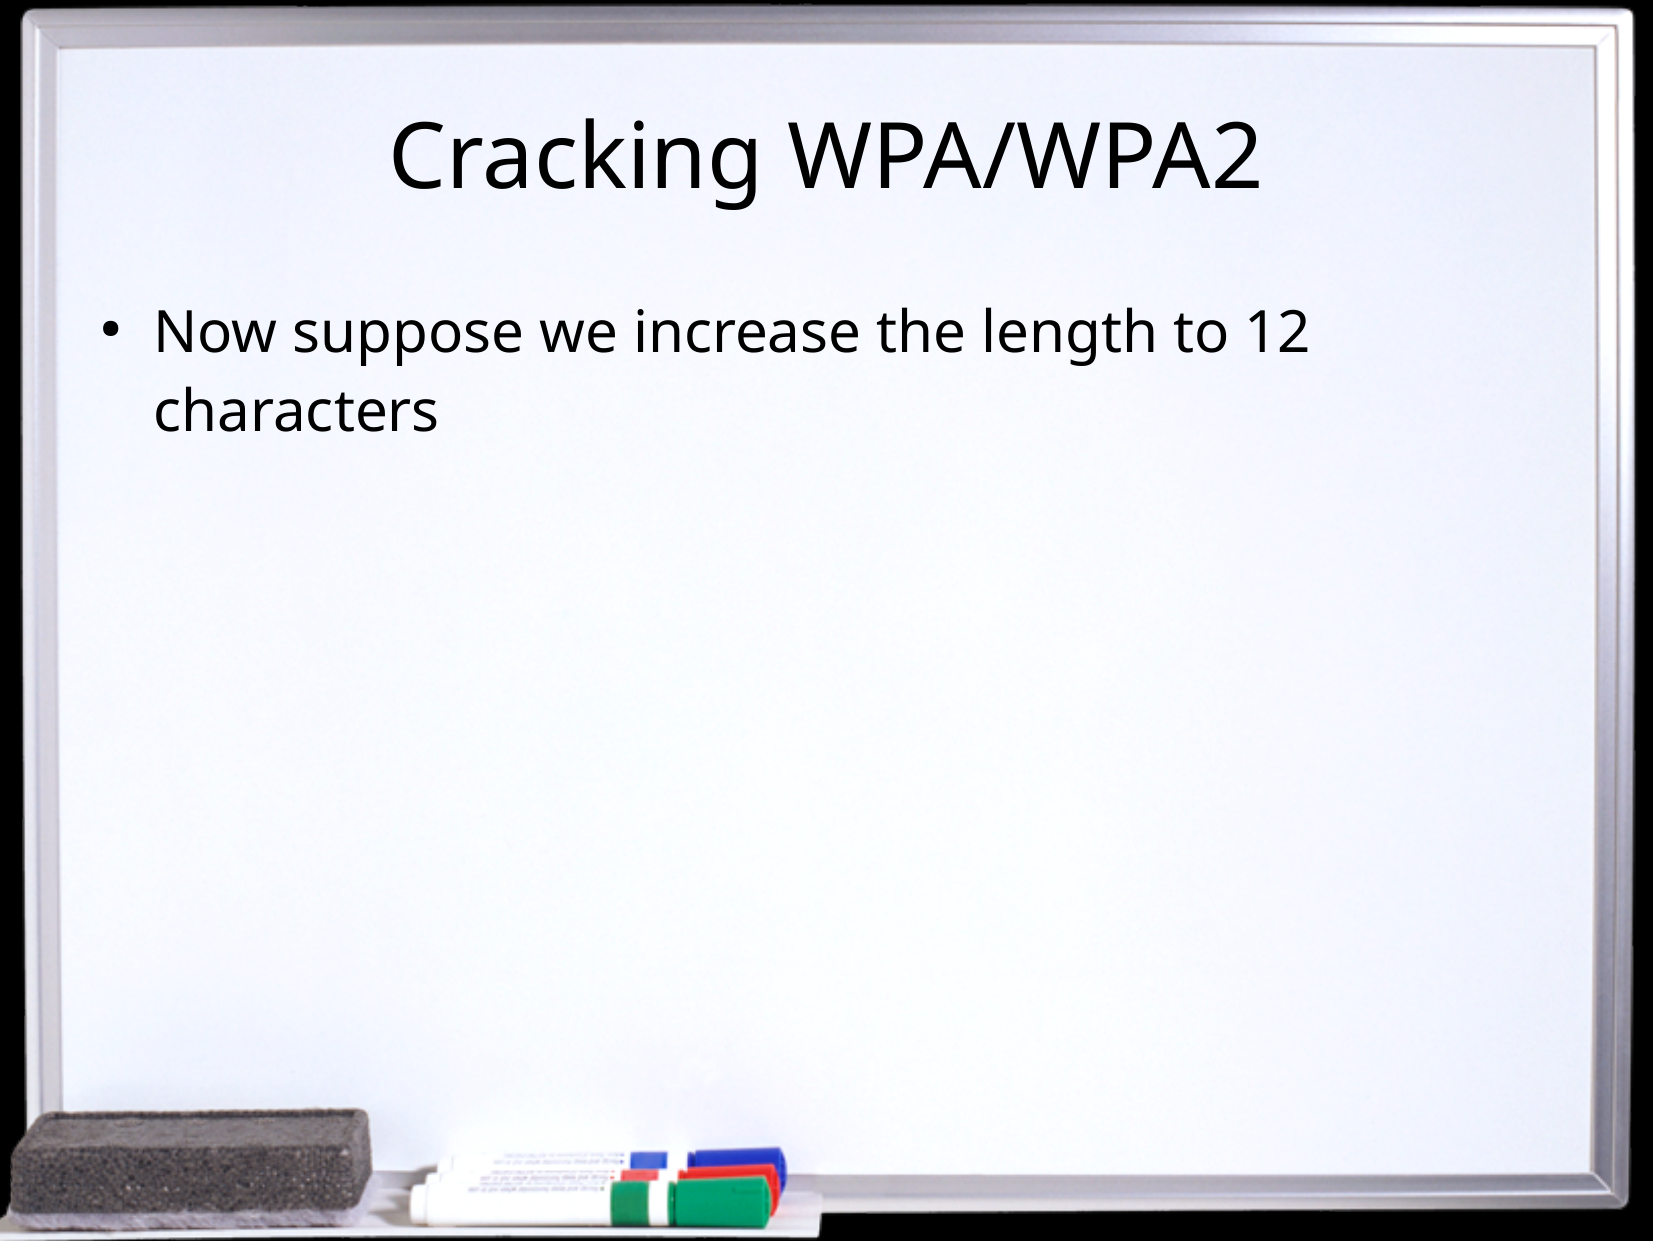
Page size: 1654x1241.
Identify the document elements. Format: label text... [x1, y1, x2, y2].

list Now suppose we increase the length to 12 characters [82, 290, 1571, 1109]
title Cracking WPA/WPA2 [82, 49, 1571, 257]
picture [0, 0, 1654, 1241]
